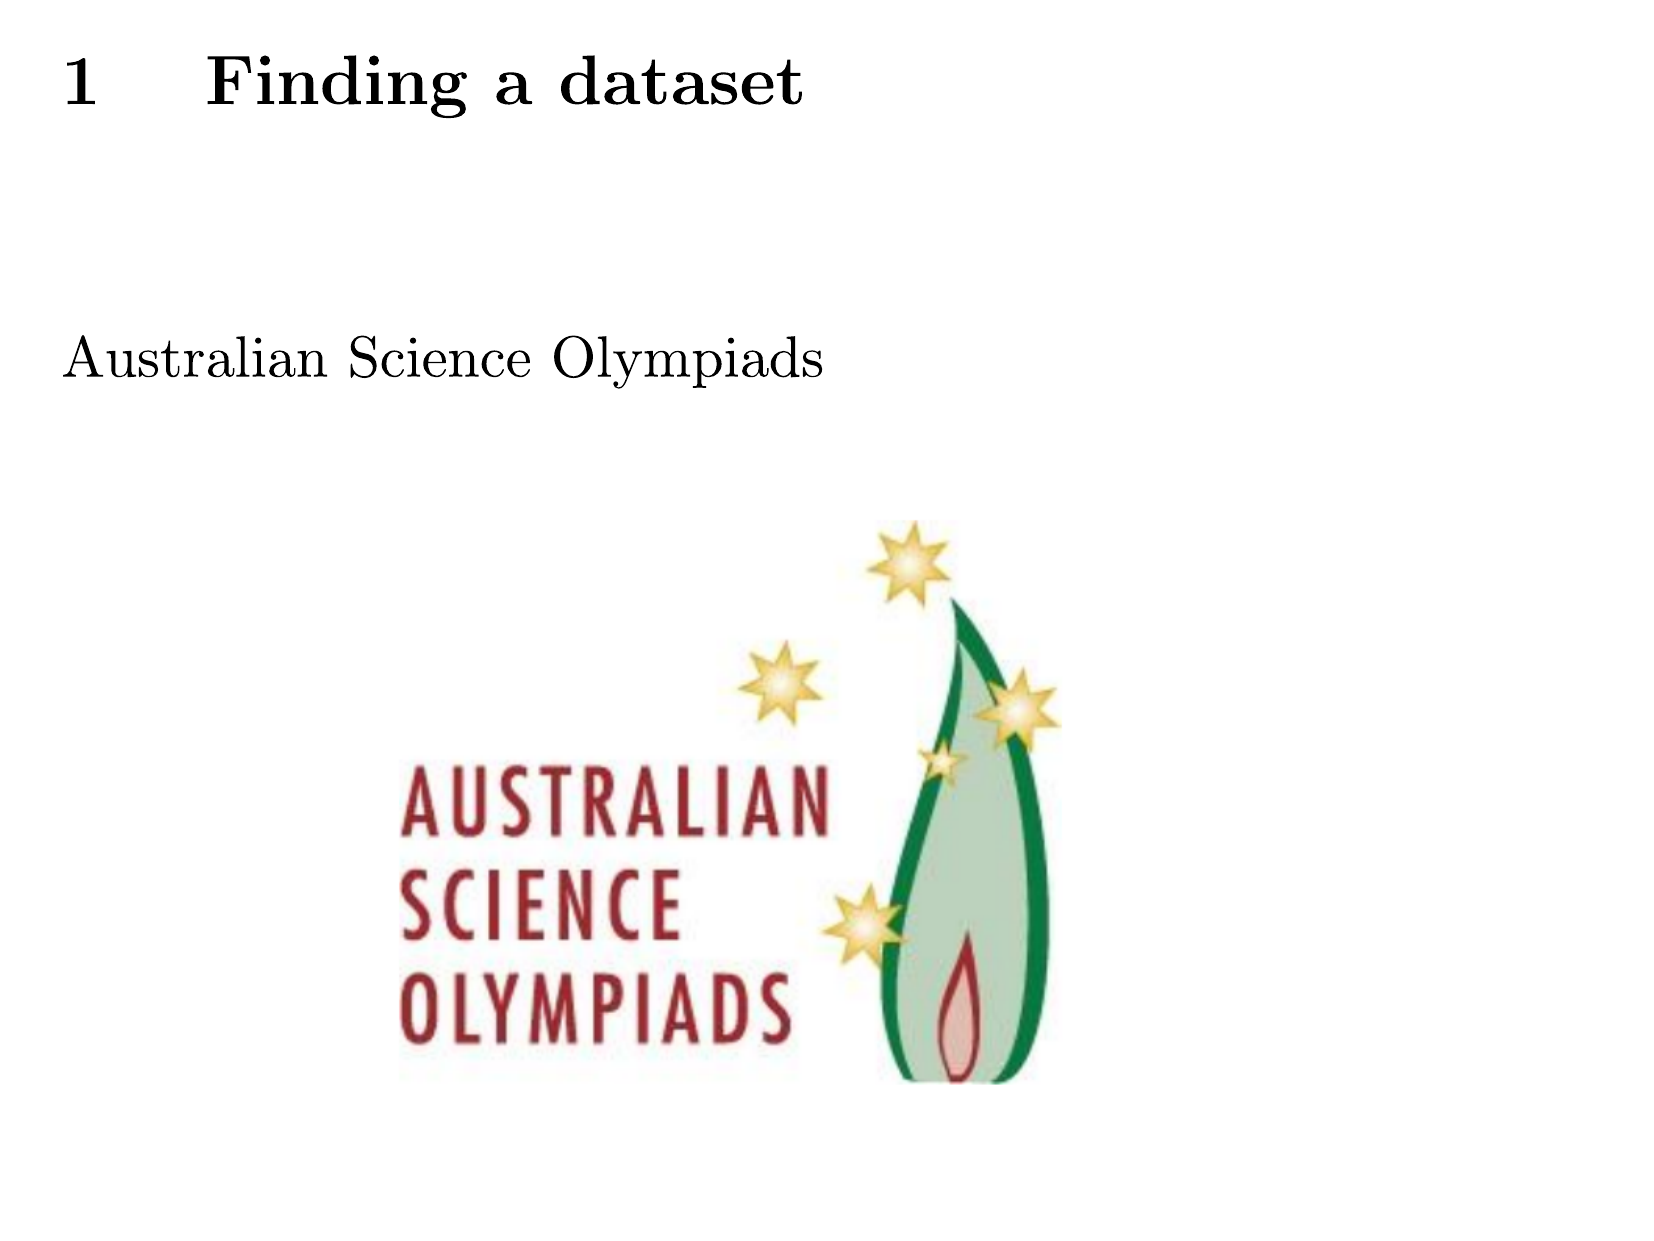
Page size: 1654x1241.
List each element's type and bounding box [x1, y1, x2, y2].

picture [362, 472, 1134, 1089]
text_box [61, 55, 825, 389]
